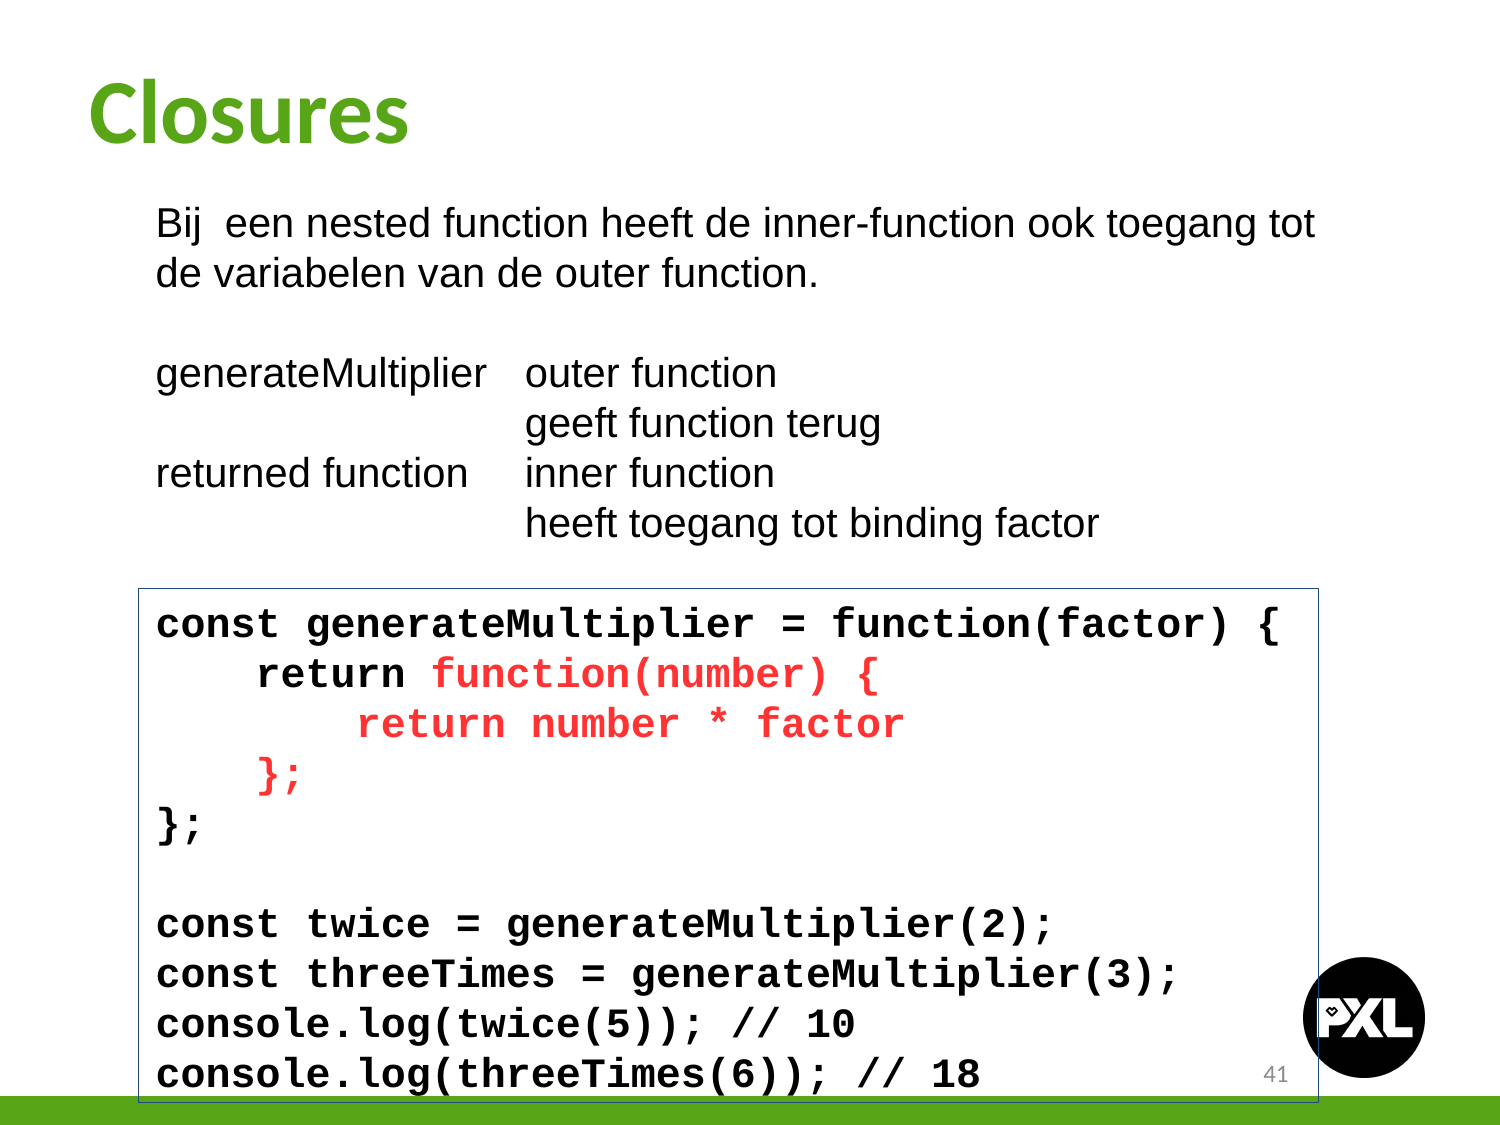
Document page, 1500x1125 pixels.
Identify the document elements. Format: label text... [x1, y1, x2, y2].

text_box Bij een nested function heeft de inner-function ook toegang tot de variabelen van de outer function. generateMultiplier outer function geeft function terug returned function inner function heeft toegang tot binding factor const generateMultiplier = function(factor) { return function(number) { return number * factor }; }; const twice = generateMultiplier(2); const threeTimes = generateMultiplier(3); console.log(twice(5)); // 10 console.log(threeTimes(6)); // 18 [140, 589, 1318, 1102]
text_box Bij een nested function heeft de inner-function ook toegang tot de variabelen van de outer function. generateMultiplier outer function geeft function terug returned function inner function heeft toegang tot binding factor const generateMultiplier = function(factor) { return function(number) { return number * factor }; }; const twice = generateMultiplier(2); const threeTimes = generateMultiplier(3); console.log(twice(5)); // 10 console.log(threeTimes(6)); // 18 [140, 188, 1346, 1125]
picture [1346, 957, 1425, 1078]
text_box Closures [75, 45, 1425, 233]
